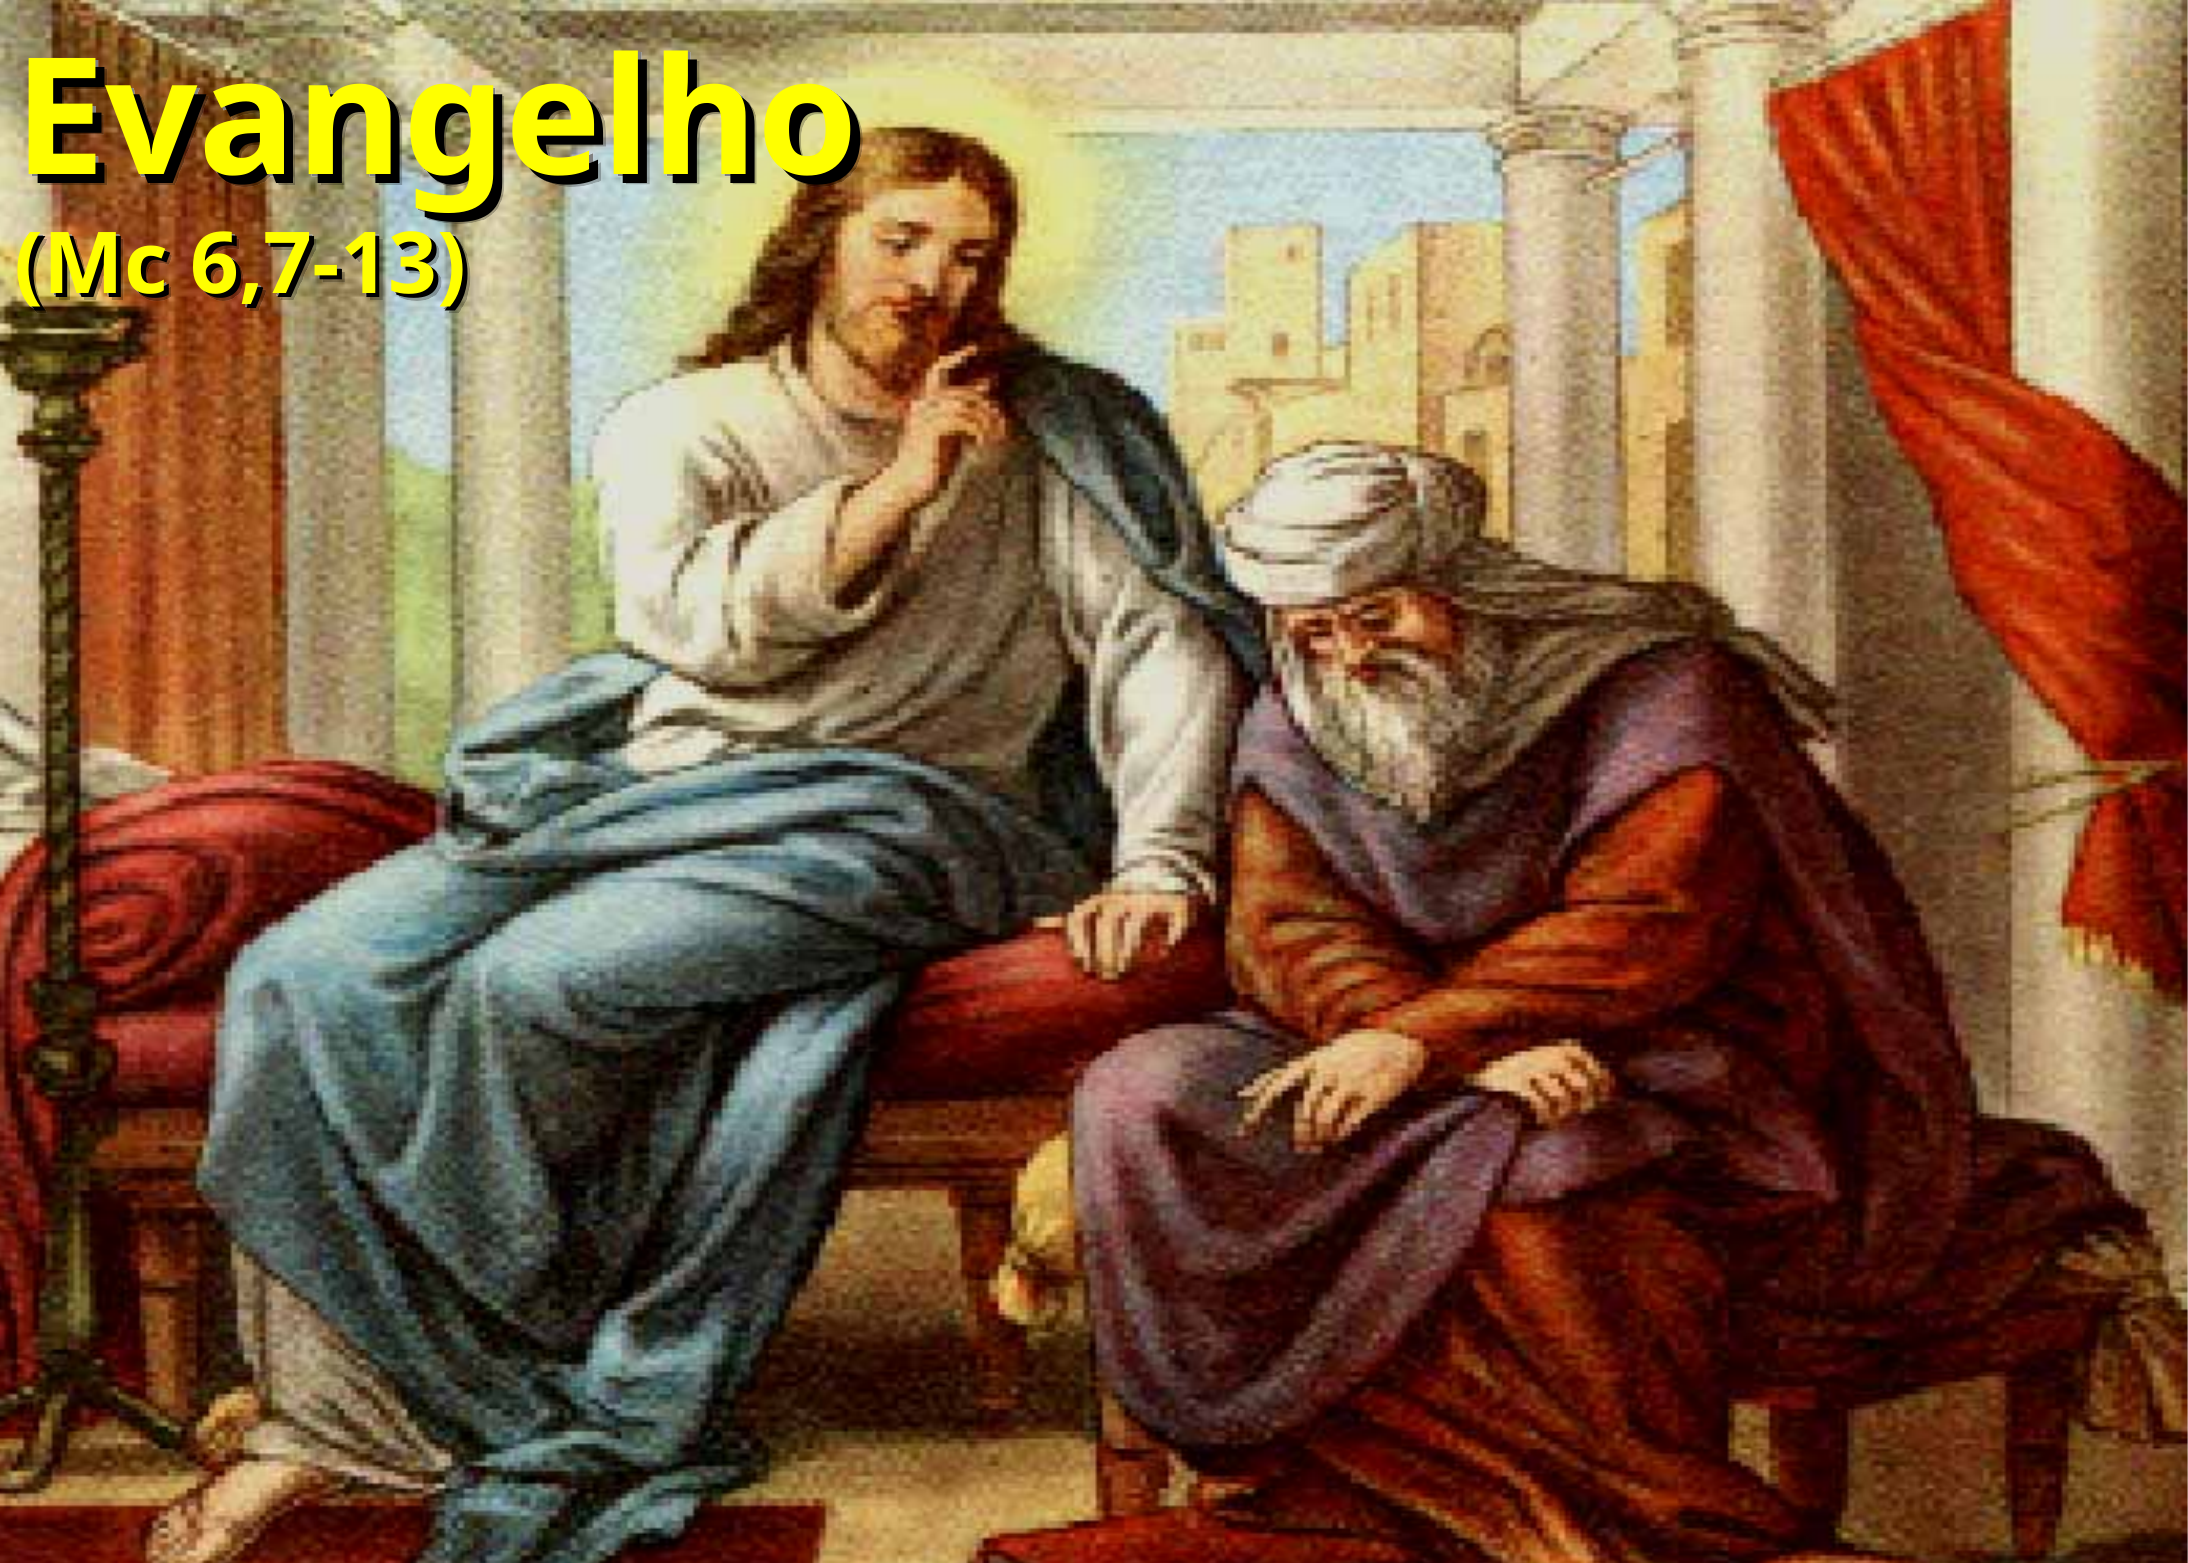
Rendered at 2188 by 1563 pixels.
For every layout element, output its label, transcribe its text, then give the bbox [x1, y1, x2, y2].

picture [0, 0, 2188, 1563]
text_box Evangelho (Mc 6,7-13) [0, 0, 1170, 318]
